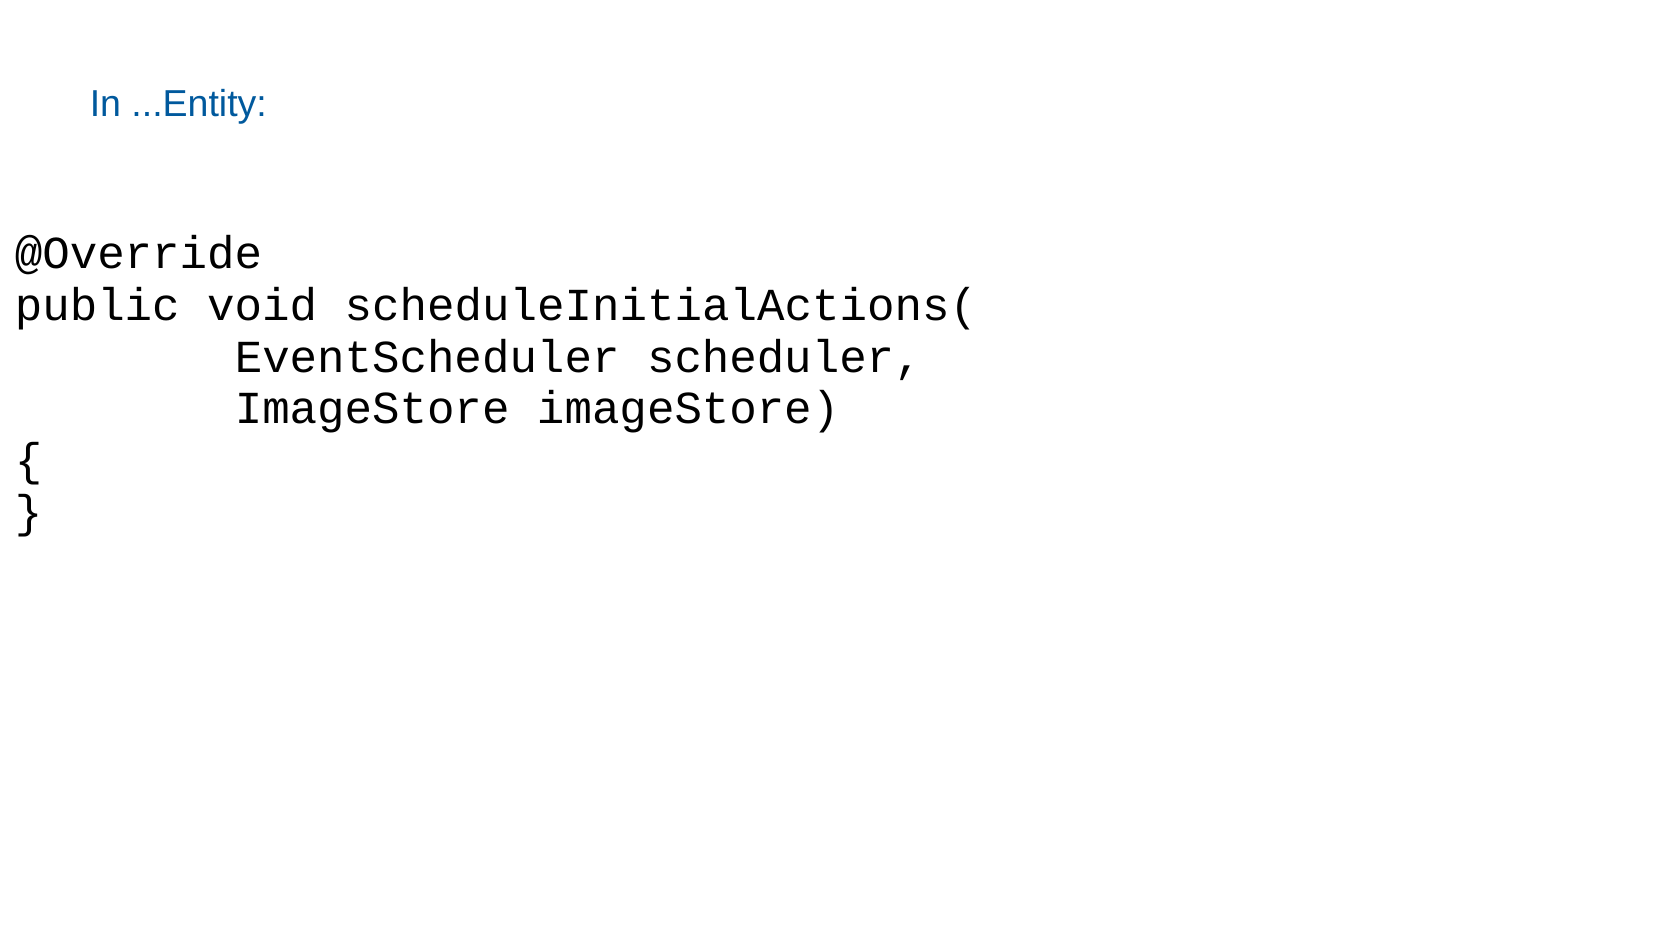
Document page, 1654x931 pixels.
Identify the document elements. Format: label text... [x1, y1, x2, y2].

text_box In ...Entity: [75, 75, 283, 132]
text_box @Override public void scheduleInitialActions( EventScheduler scheduler, ImageStore imageStore) { } [0, 120, 1456, 931]
